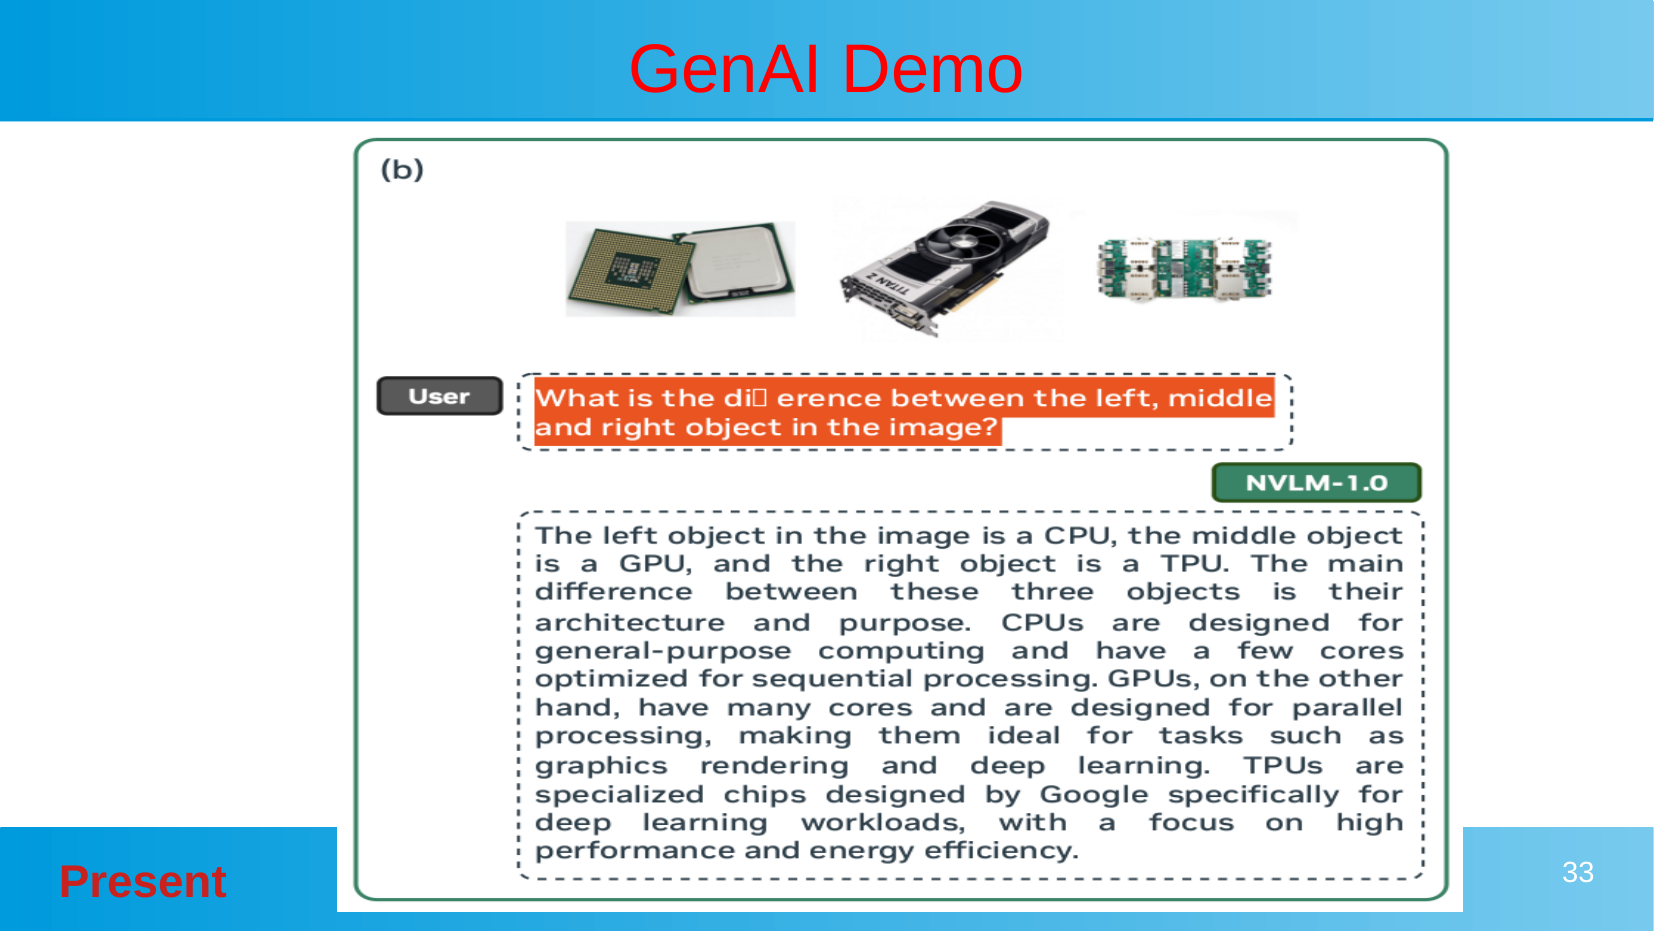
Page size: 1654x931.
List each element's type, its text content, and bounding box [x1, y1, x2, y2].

title GenAI Demo [59, 29, 1595, 108]
picture [337, 125, 1463, 912]
